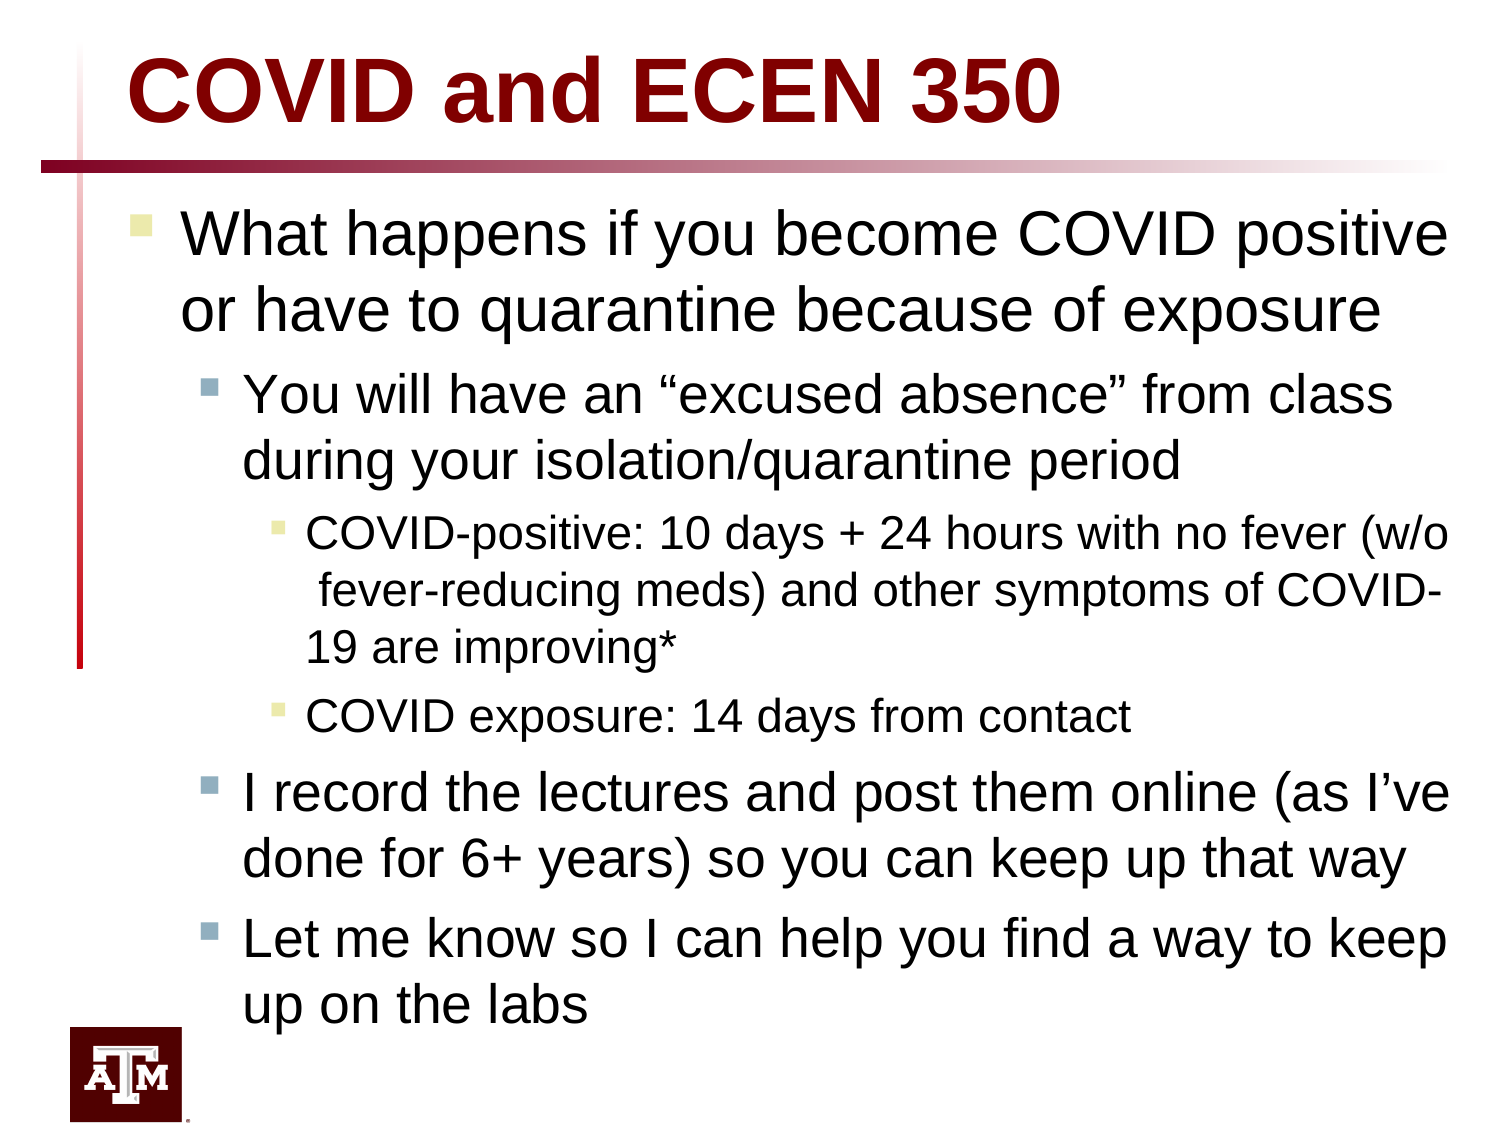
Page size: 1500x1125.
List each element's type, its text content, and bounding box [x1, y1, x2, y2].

list What happens if you become COVID positive or have to quarantine because of exposure You will have an “excused absence” from class during your isolation/quarantine period COVID-positive: 10 days + 24 hours with no fever (w/o fever-reducing meds) and other symptoms of COVID-19 are improving* COVID exposure: 14 days from contact I record the lectures and post them online (as I’ve done for 6+ years) so you can keep up that way Let me know so I can help you find a way to keep up on the labs [112, 184, 1469, 1096]
picture [60, 1023, 196, 1125]
title COVID and ECEN 350 [112, 15, 1468, 149]
